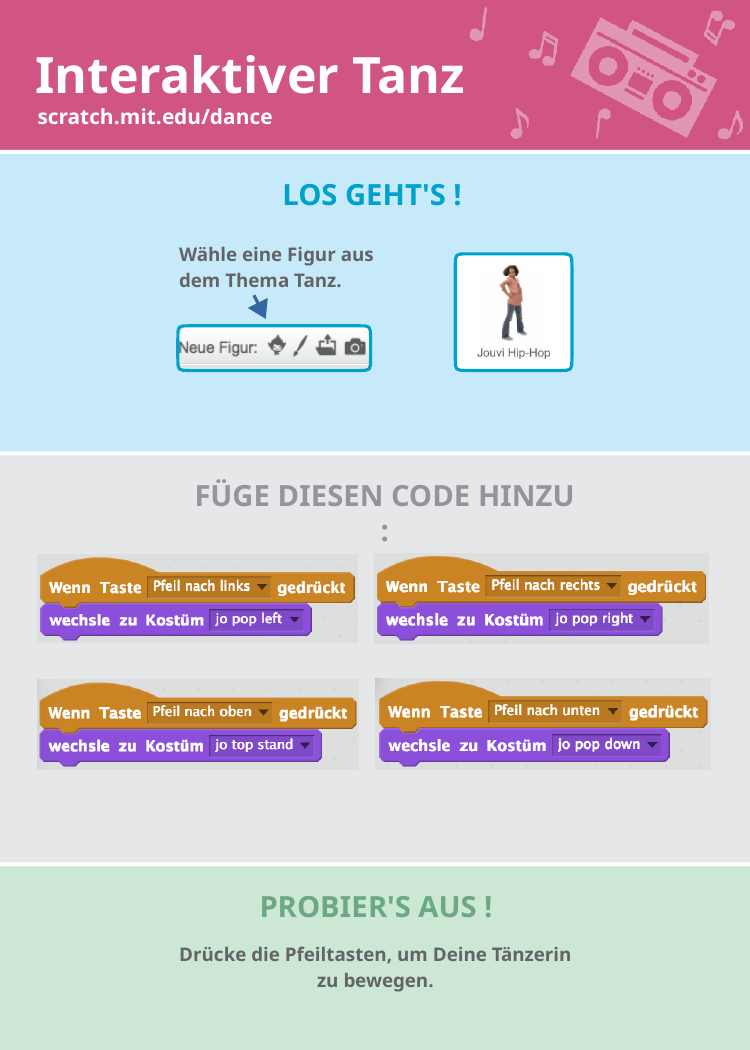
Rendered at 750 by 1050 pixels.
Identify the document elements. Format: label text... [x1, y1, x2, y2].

text_box [0, 0, 750, 1050]
text_box LOS GEHT'S ! [224, 176, 520, 211]
picture [37, 554, 358, 643]
picture [37, 679, 359, 770]
picture [375, 678, 711, 770]
text_box FÜGE DIESEN CODE HINZU : [188, 477, 579, 513]
picture [374, 553, 709, 644]
text_box PROBIER'S AUS ! Drücke die Pfeiltasten, um Deine Tänzerin zu bewegen. [178, 888, 572, 968]
picture [180, 333, 368, 362]
text_box Wähle eine Figur aus dem Thema Tanz. [177, 239, 377, 287]
text_box Interaktiver Tanz scratch.mit.edu/dance [35, 43, 715, 219]
